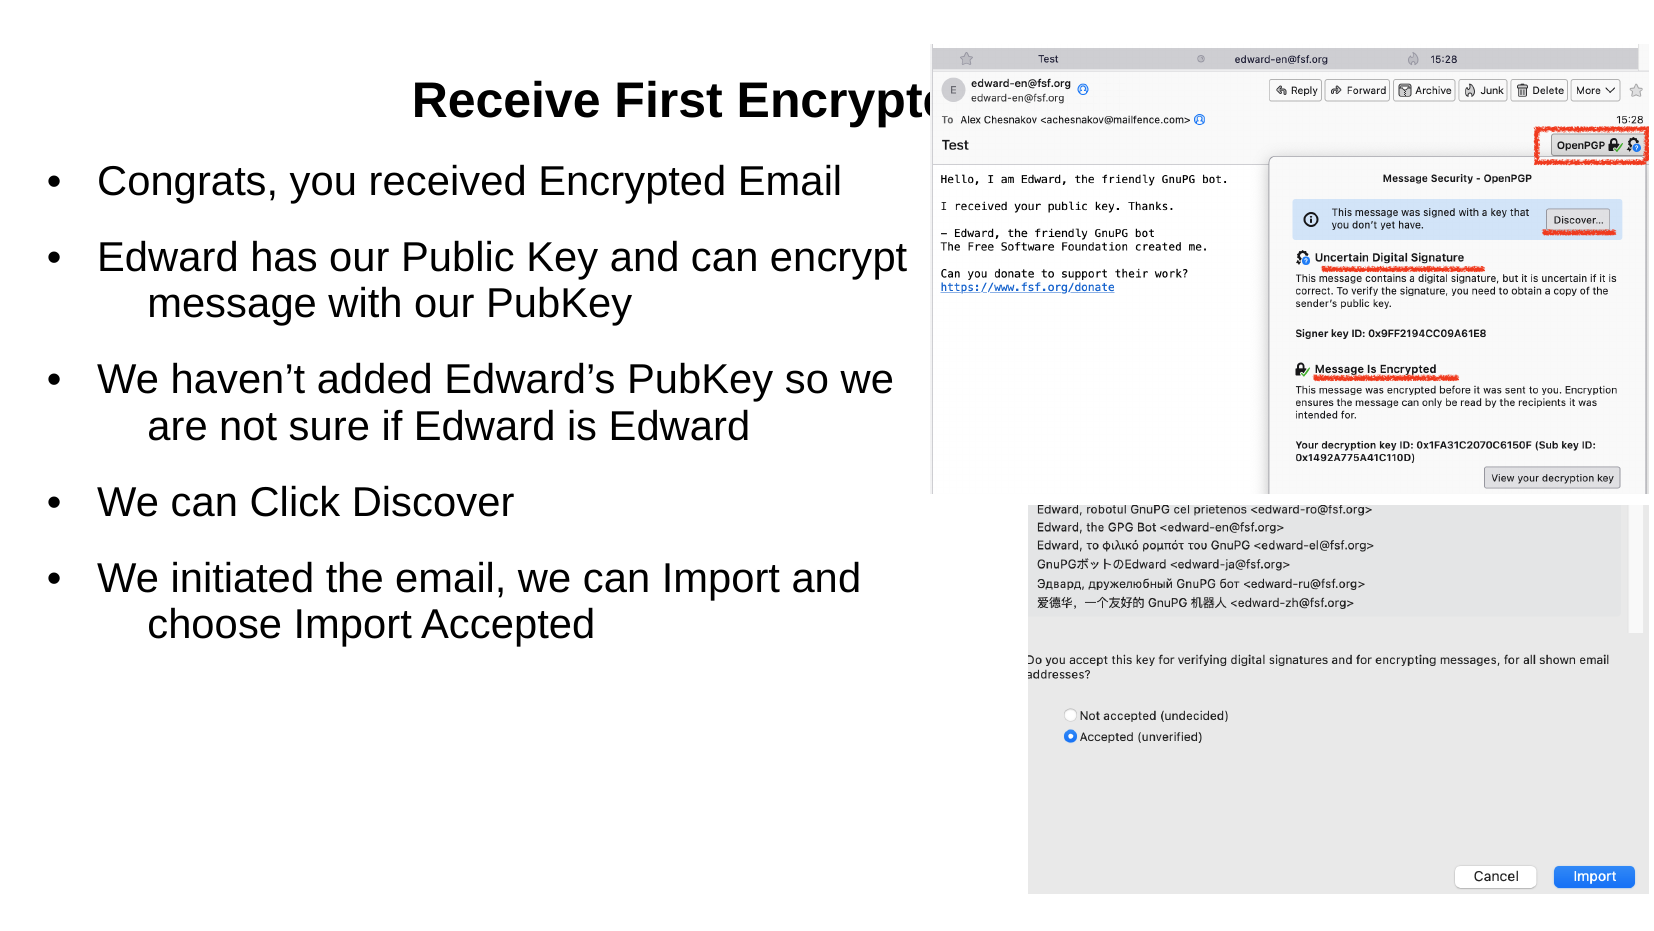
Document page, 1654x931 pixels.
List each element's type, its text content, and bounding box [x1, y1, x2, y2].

picture [930, 44, 1649, 494]
title Receive First Encrypted Email [64, 42, 1477, 158]
picture [1028, 505, 1649, 894]
list Congrats, you received Encrypted Email Edward has our Public Key and can encrypt message with our PubKey We haven’t added Edward’s PubKey so we are not sure if Edward is Edward We can Click Discover We initiated the email, we can Import and choose Import Accepted [42, 157, 923, 906]
